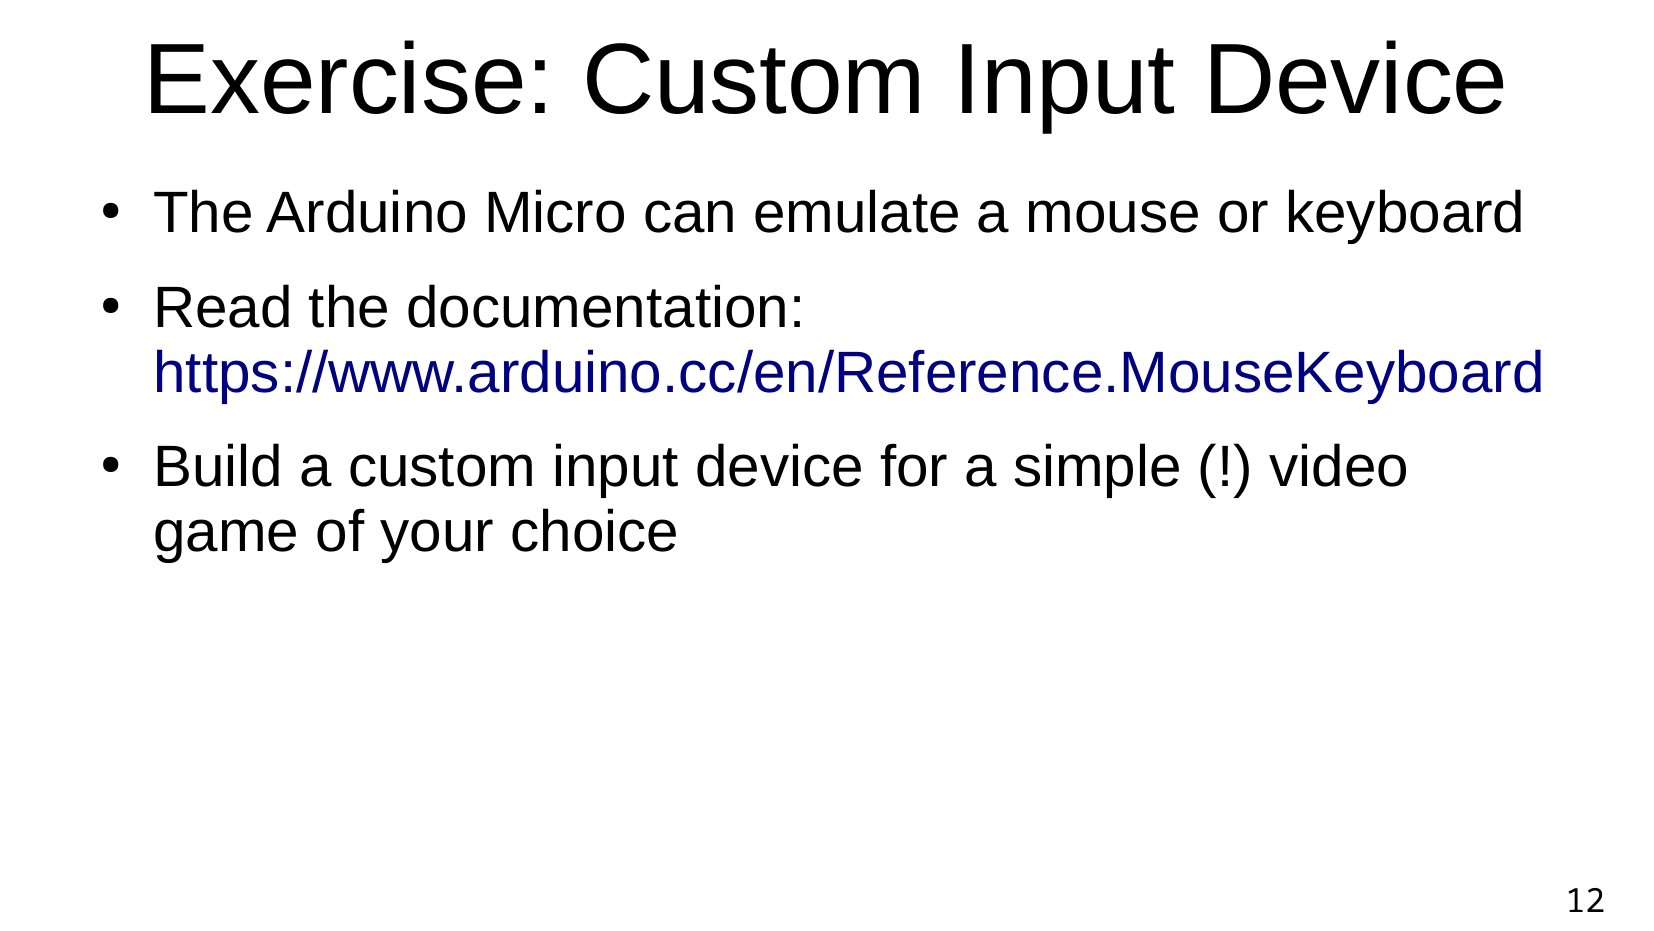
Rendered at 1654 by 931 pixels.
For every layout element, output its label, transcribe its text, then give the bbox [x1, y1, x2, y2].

title Exercise: Custom Input Device [82, 1, 1571, 157]
list The Arduino Micro can emulate a mouse or keyboard Read the documentation: https://www.arduino.cc/en/Reference.MouseKeyboard Build a custom input device for a simple (!) video game of your choice [82, 180, 1571, 811]
